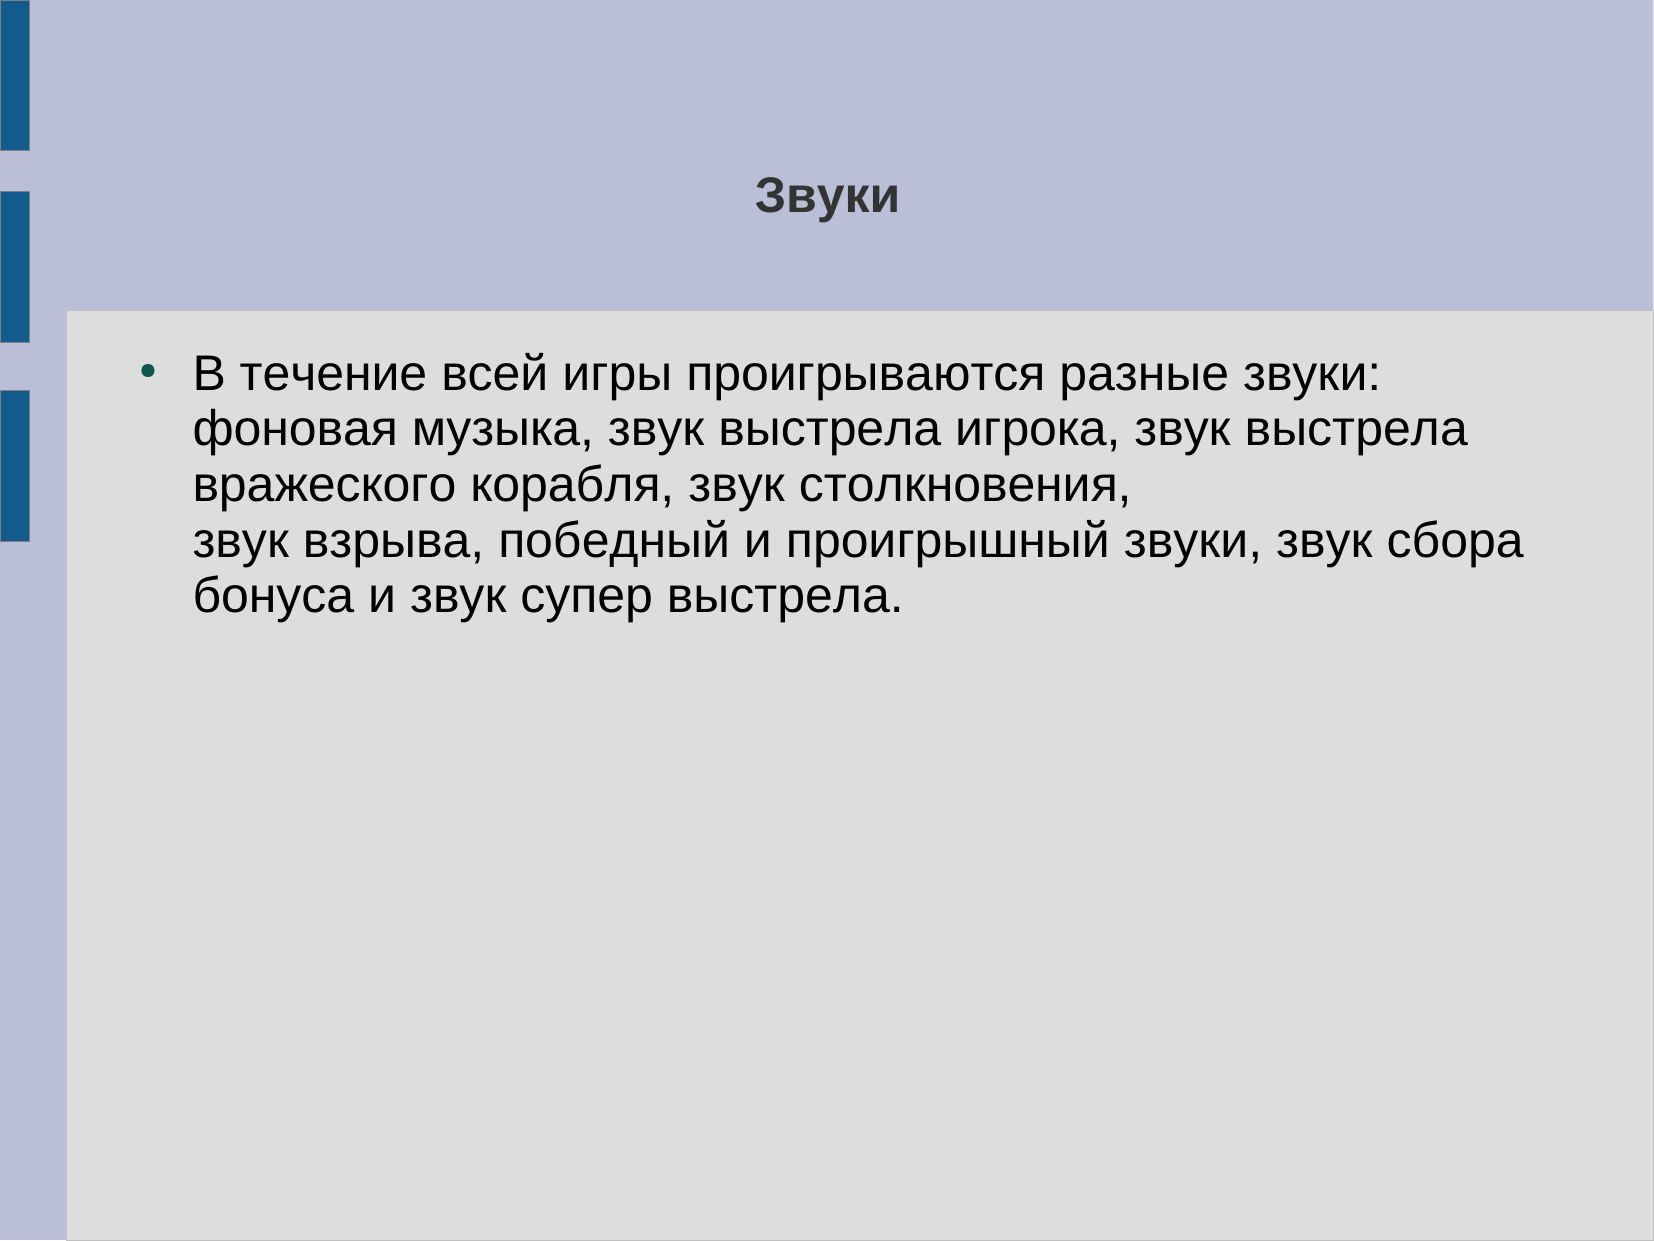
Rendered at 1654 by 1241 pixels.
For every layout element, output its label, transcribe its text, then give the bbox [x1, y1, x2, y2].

list В течение всей игры проигрываются разные звуки: фоновая музыка, звук выстрела игрока, звук выстрела вражеского корабля, звук столкновения, звук взрыва, победный и проигрышный звуки, звук сбора бонуса и звук супер выстрела. [121, 344, 1534, 1127]
title Звуки [121, 91, 1534, 299]
